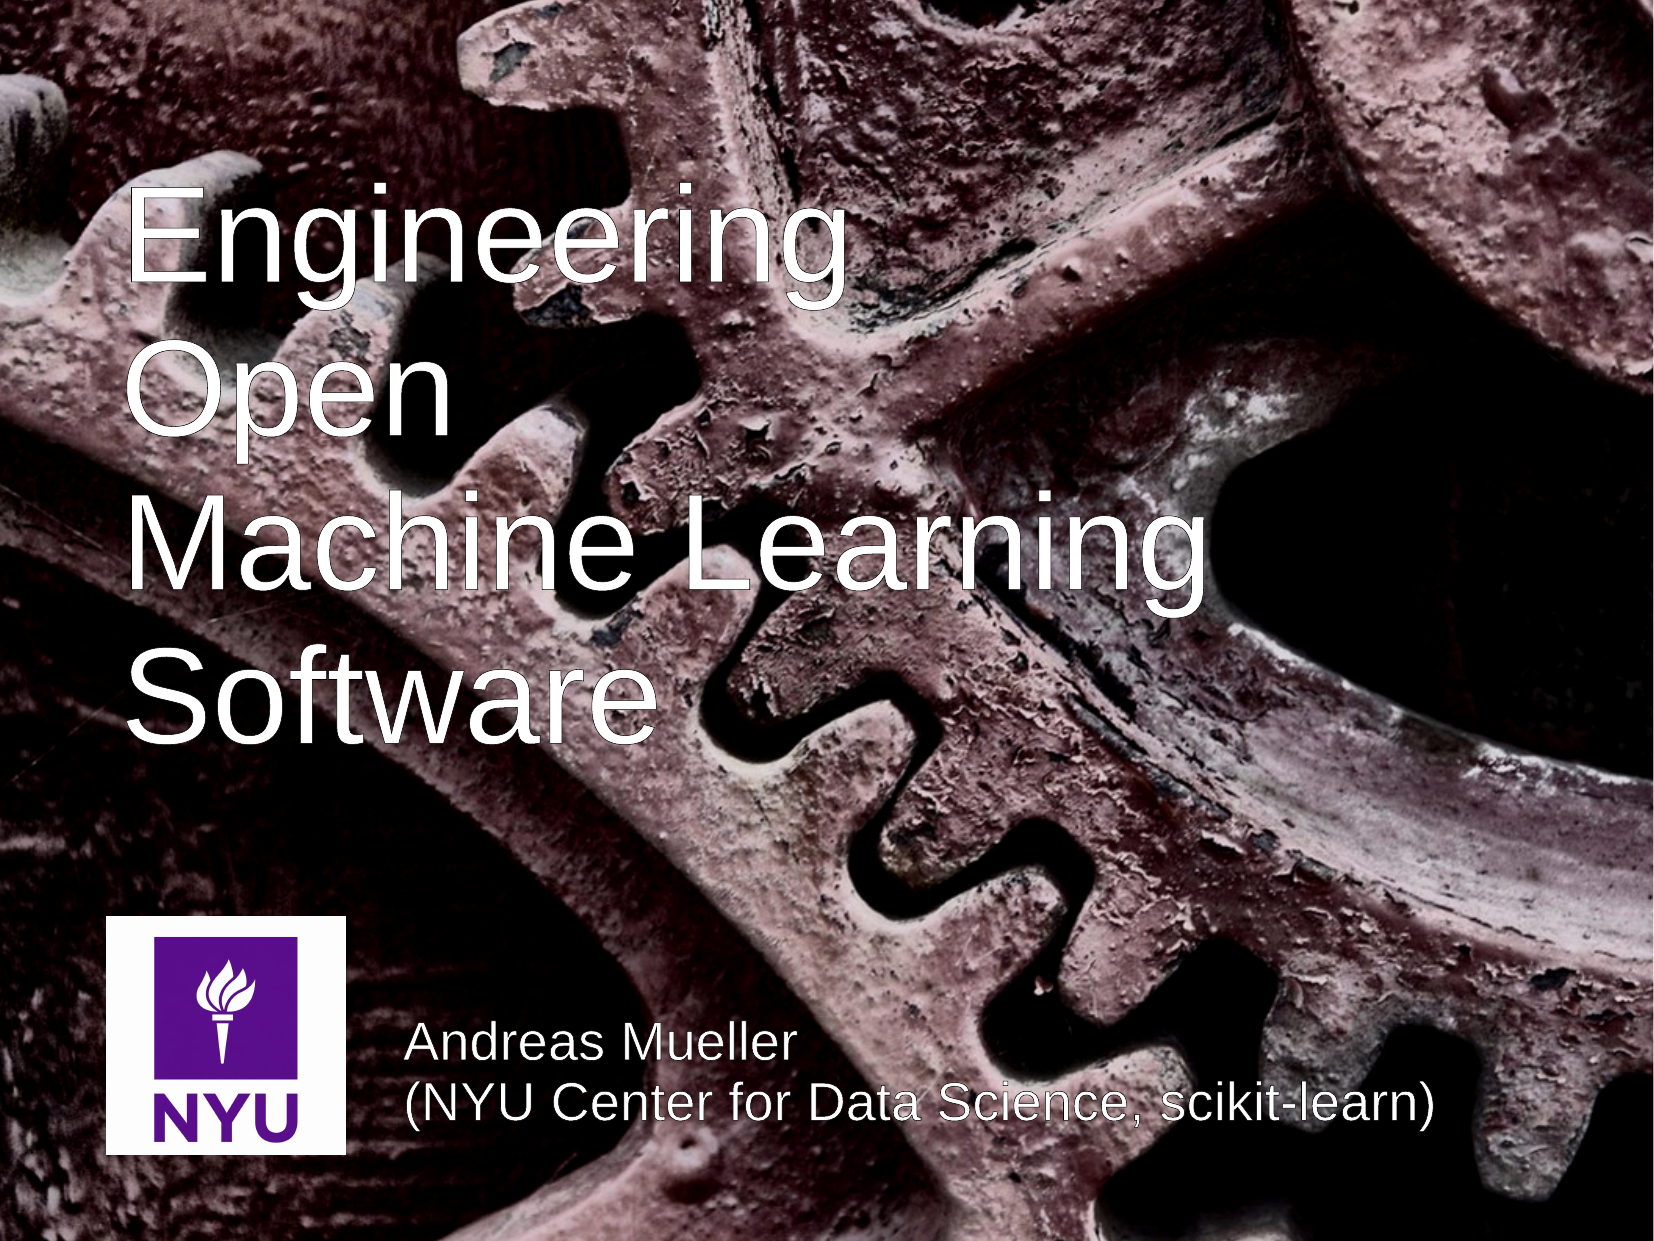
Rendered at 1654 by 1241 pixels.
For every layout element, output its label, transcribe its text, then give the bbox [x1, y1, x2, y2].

text_box Engineering Open Machine Learning Software [105, 150, 1654, 781]
text_box Andreas Mueller (NYU Center for Data Science, scikit-learn) [403, 1010, 1546, 1133]
picture [0, 0, 1654, 1241]
